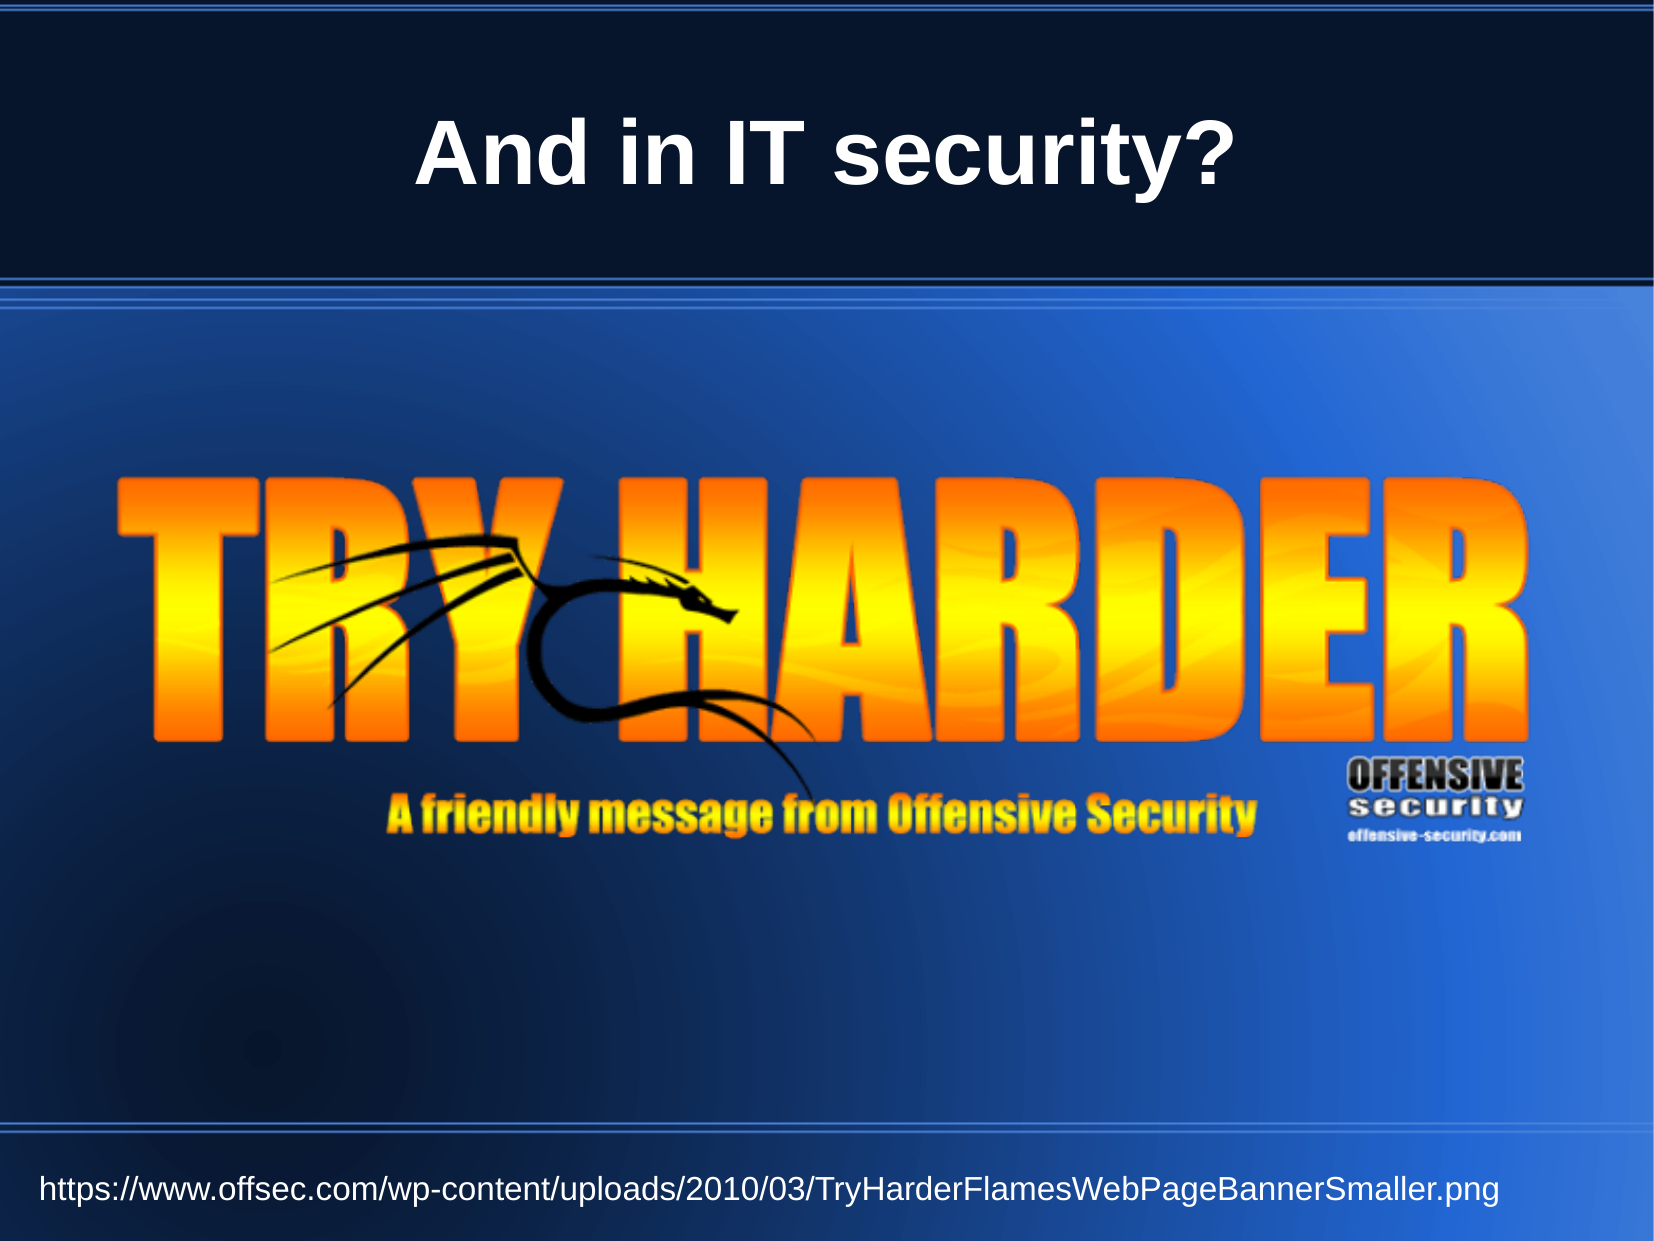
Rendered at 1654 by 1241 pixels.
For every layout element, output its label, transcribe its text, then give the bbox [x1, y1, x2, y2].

picture [0, 0, 1654, 1241]
text_box https://www.offsec.com/wp-content/uploads/2010/03/TryHarderFlamesWebPageBannerSmaller.png [24, 1162, 1654, 1241]
title And in IT security? [82, 49, 1571, 257]
